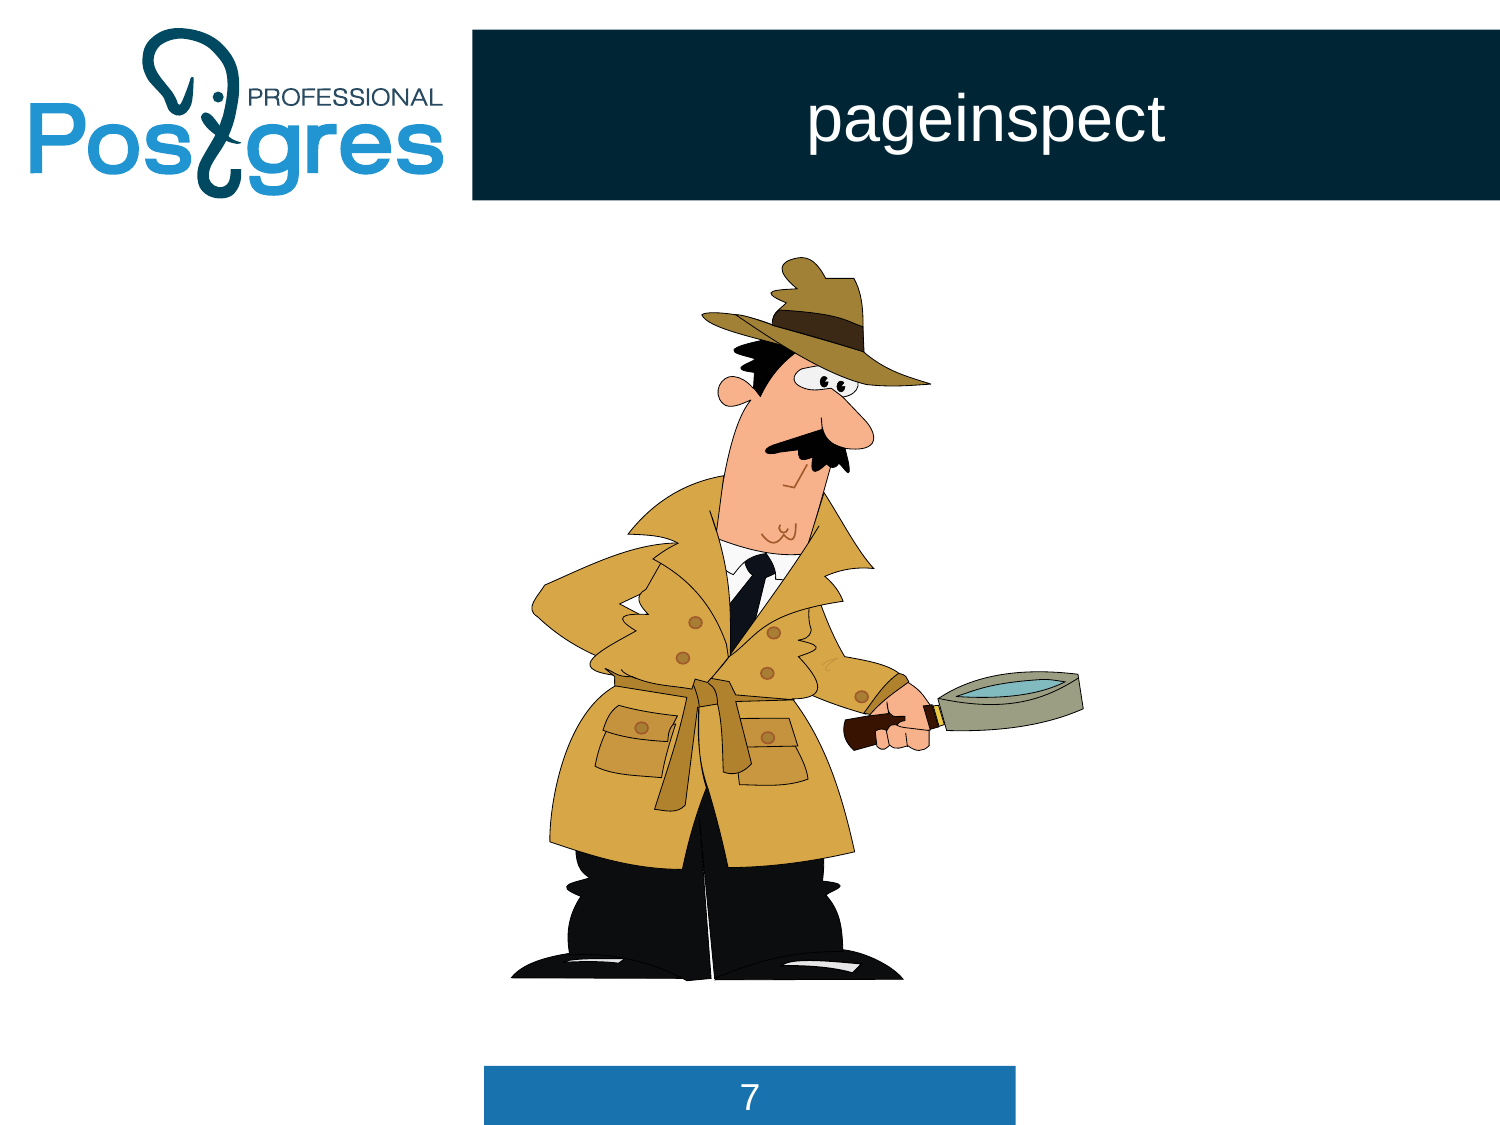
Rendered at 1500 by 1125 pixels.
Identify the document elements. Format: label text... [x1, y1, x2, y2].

title pageinspect [472, 29, 1500, 201]
picture [495, 201, 1107, 1066]
